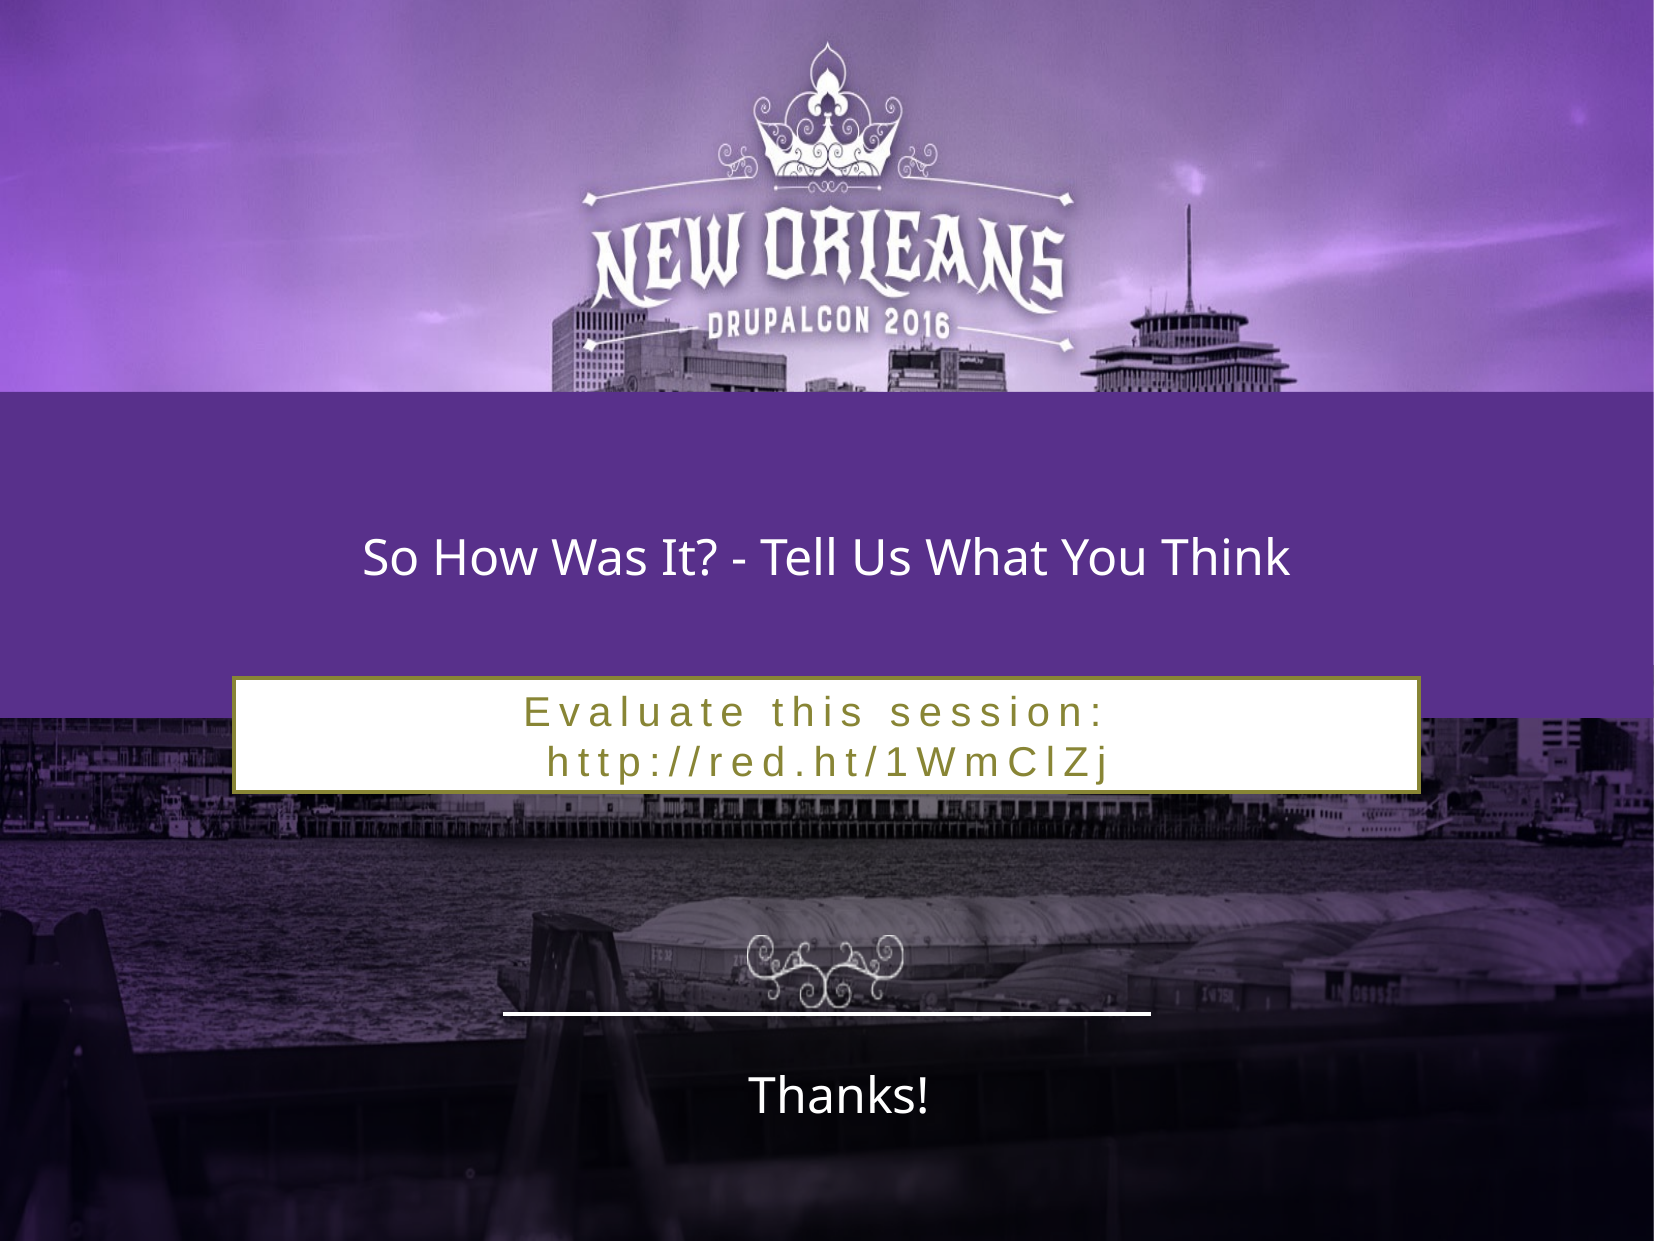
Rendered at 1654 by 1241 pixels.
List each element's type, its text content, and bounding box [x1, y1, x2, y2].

text_box [0, 718, 1654, 1241]
text_box So How Was It? - Tell Us What You Think [0, 391, 1654, 718]
picture [747, 935, 906, 1013]
text_box Evaluate this session: http://red.ht/1WmClZj [234, 677, 1420, 793]
picture [0, 0, 1654, 391]
text_box Thanks! [736, 1051, 943, 1136]
